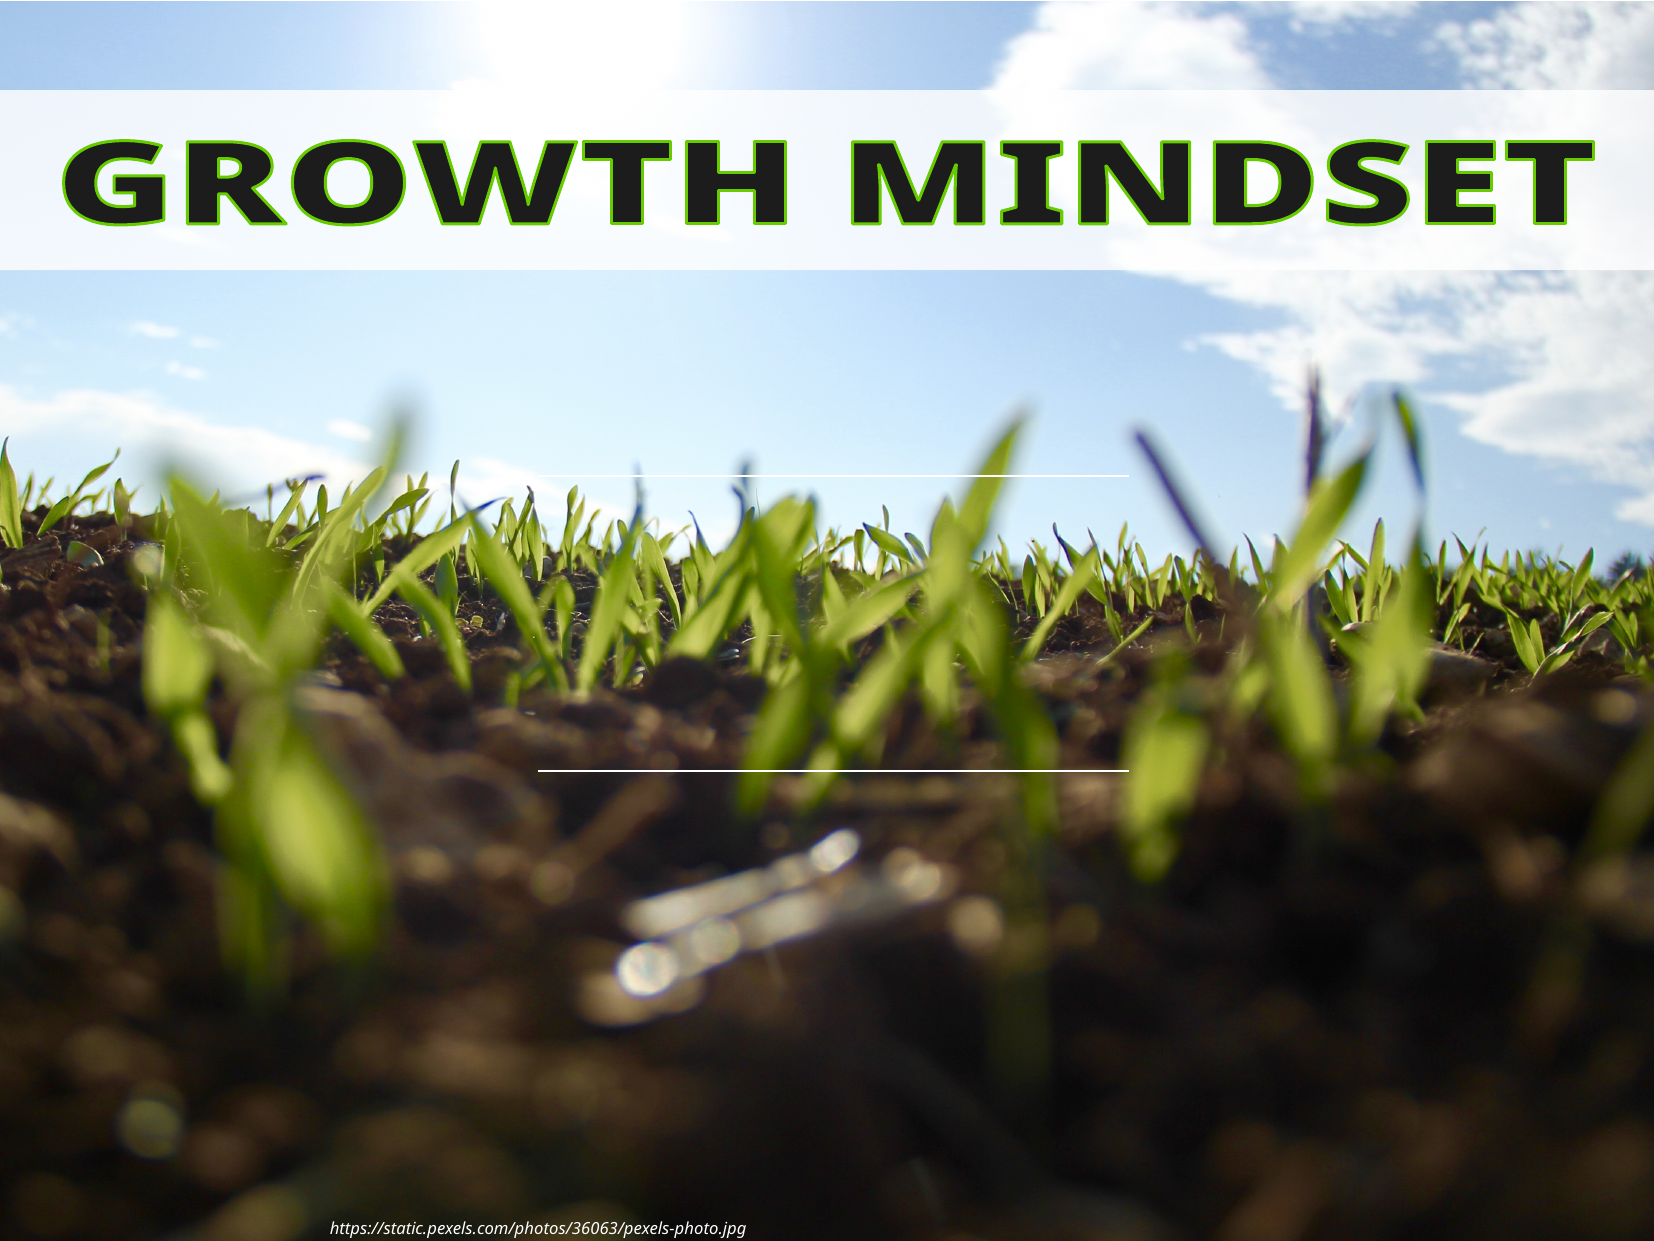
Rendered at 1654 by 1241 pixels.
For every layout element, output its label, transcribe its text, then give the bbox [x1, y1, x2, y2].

text_box GROWTH MINDSET [1506, 141, 1594, 224]
text_box [0, 90, 1654, 271]
text_box GROWTH MINDSET [292, 140, 405, 225]
text_box GROWTH MINDSET [1001, 141, 1062, 224]
text_box GROWTH MINDSET [187, 141, 287, 224]
text_box GROWTH MINDSET [1079, 141, 1190, 224]
picture [0, 271, 1654, 1241]
text_box GROWTH MINDSET [1214, 141, 1313, 224]
text_box GROWTH MINDSET [1426, 141, 1495, 224]
text_box GROWTH MINDSET [686, 141, 786, 224]
text_box GROWTH MINDSET [63, 140, 164, 225]
text_box GROWTH MINDSET [583, 141, 671, 224]
text_box GROWTH MINDSET [852, 141, 984, 224]
text_box https://static.pexels.com/photos/36063/pexels-photo.jpg [315, 1209, 1654, 1241]
text_box GROWTH MINDSET [413, 141, 577, 224]
text_box GROWTH MINDSET [1327, 140, 1409, 225]
picture [0, 1, 1654, 90]
